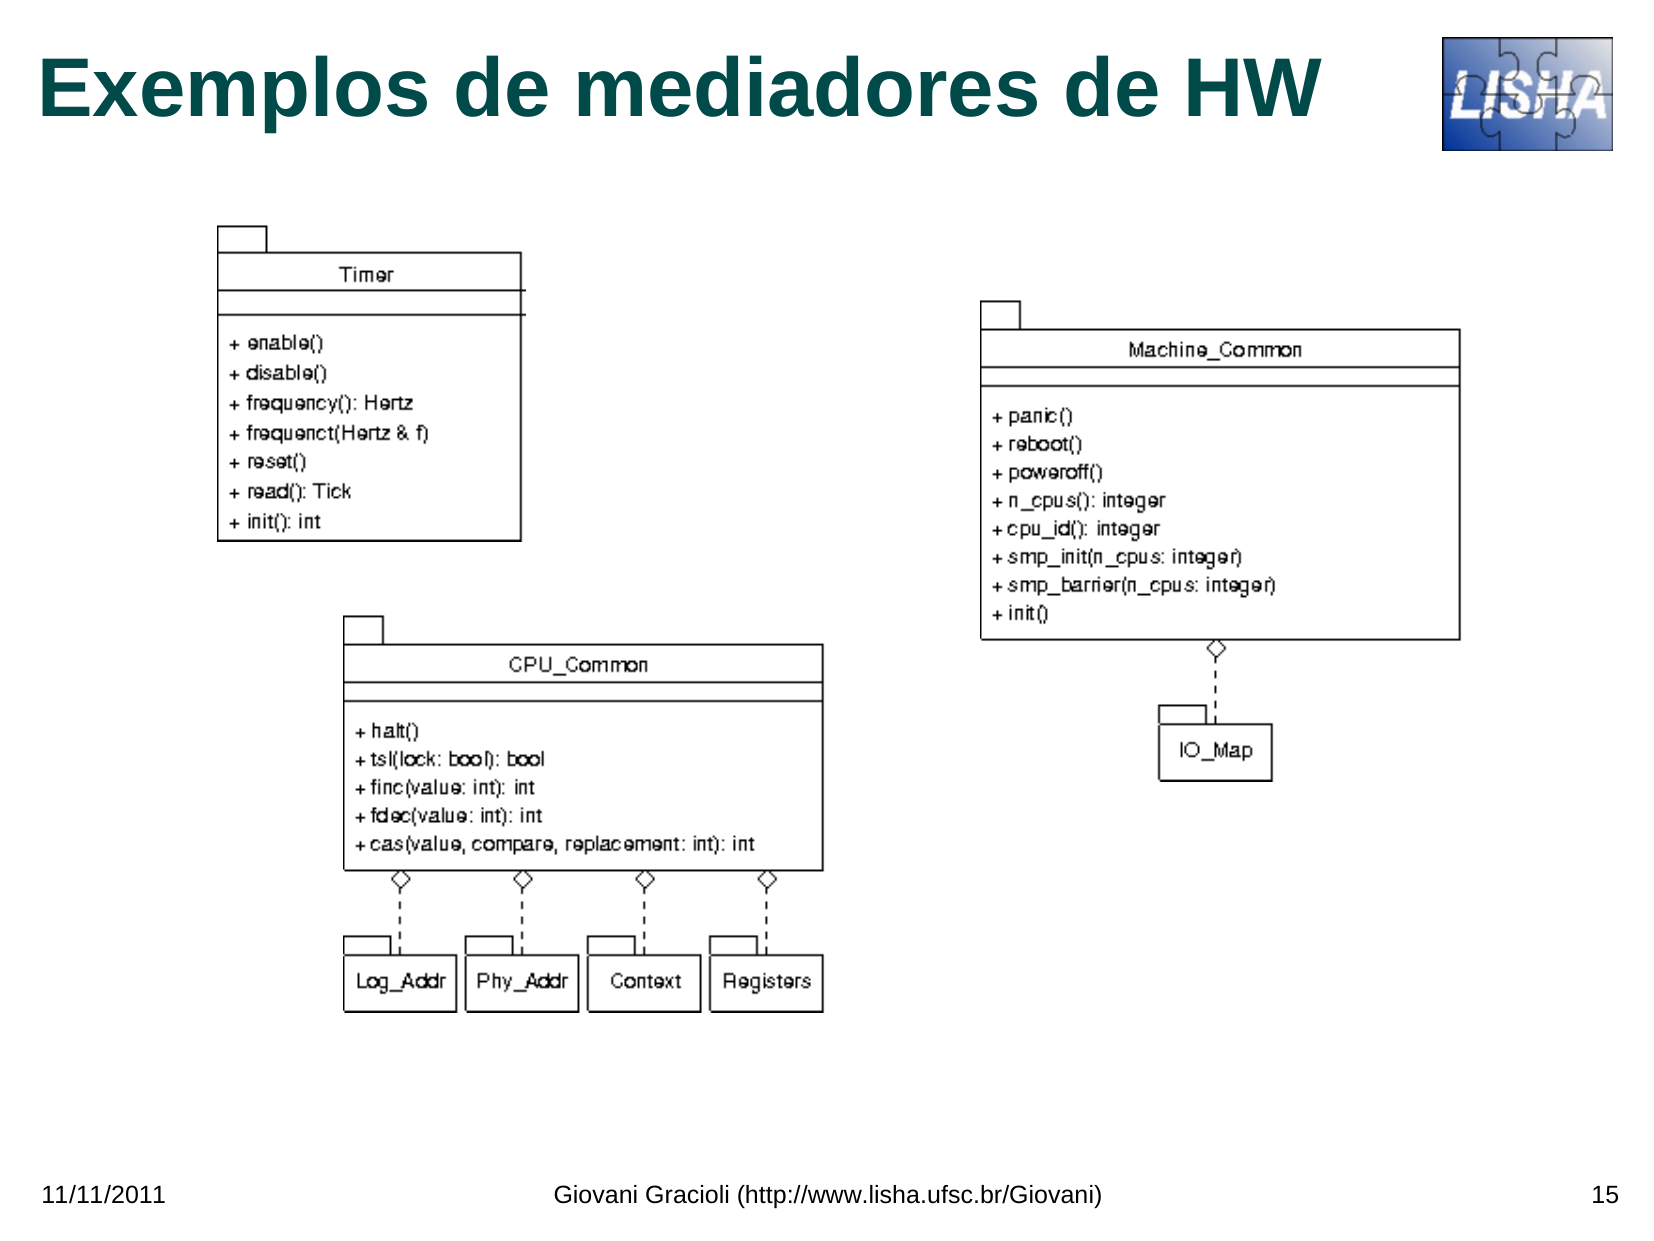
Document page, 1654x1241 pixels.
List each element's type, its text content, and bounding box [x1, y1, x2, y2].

picture [980, 299, 1463, 782]
picture [217, 224, 526, 542]
title Exemplos de mediadores de HW [37, 37, 1426, 151]
picture [343, 614, 826, 1013]
picture [1442, 37, 1613, 151]
